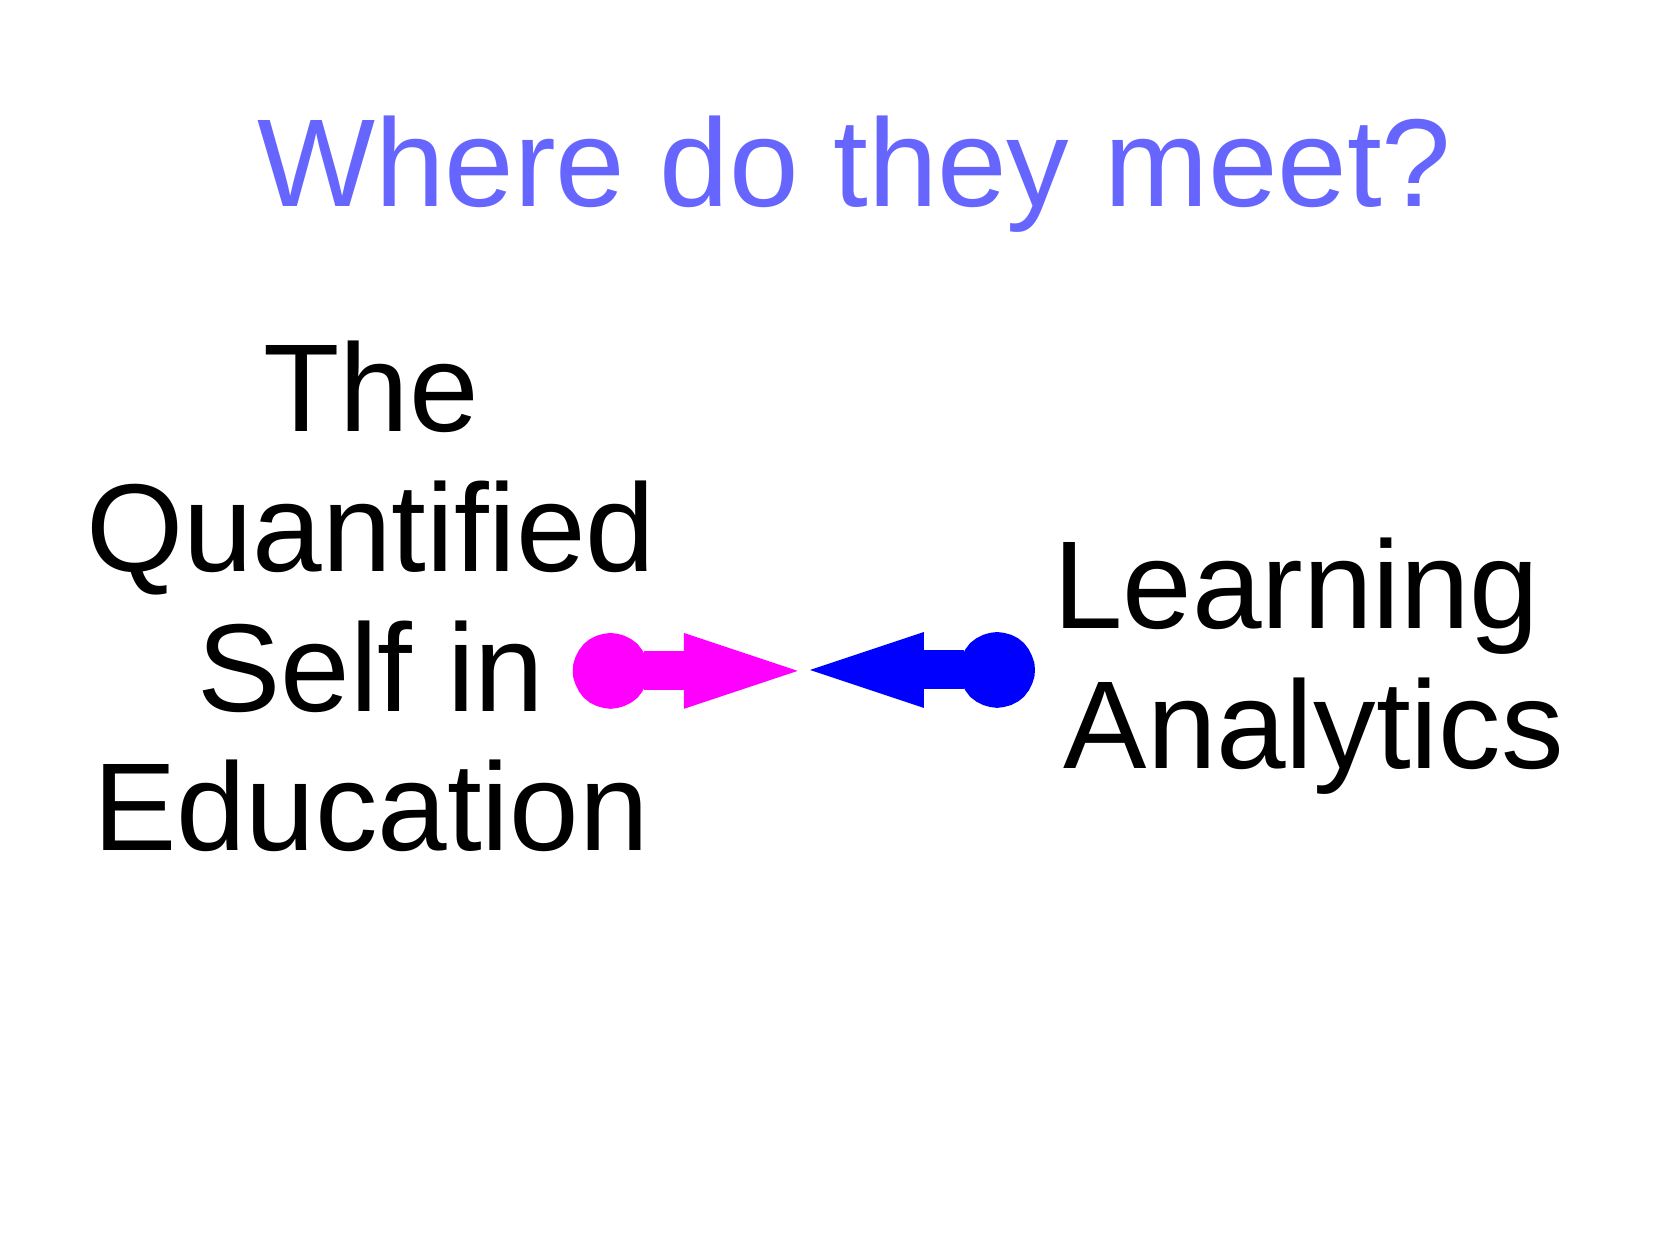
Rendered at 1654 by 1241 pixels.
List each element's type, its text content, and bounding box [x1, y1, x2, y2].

text_box Where do they meet? [210, 0, 1501, 582]
title Learning Analytics [739, 515, 1654, 796]
text_box The Quantified Self in Education [3, 312, 739, 883]
